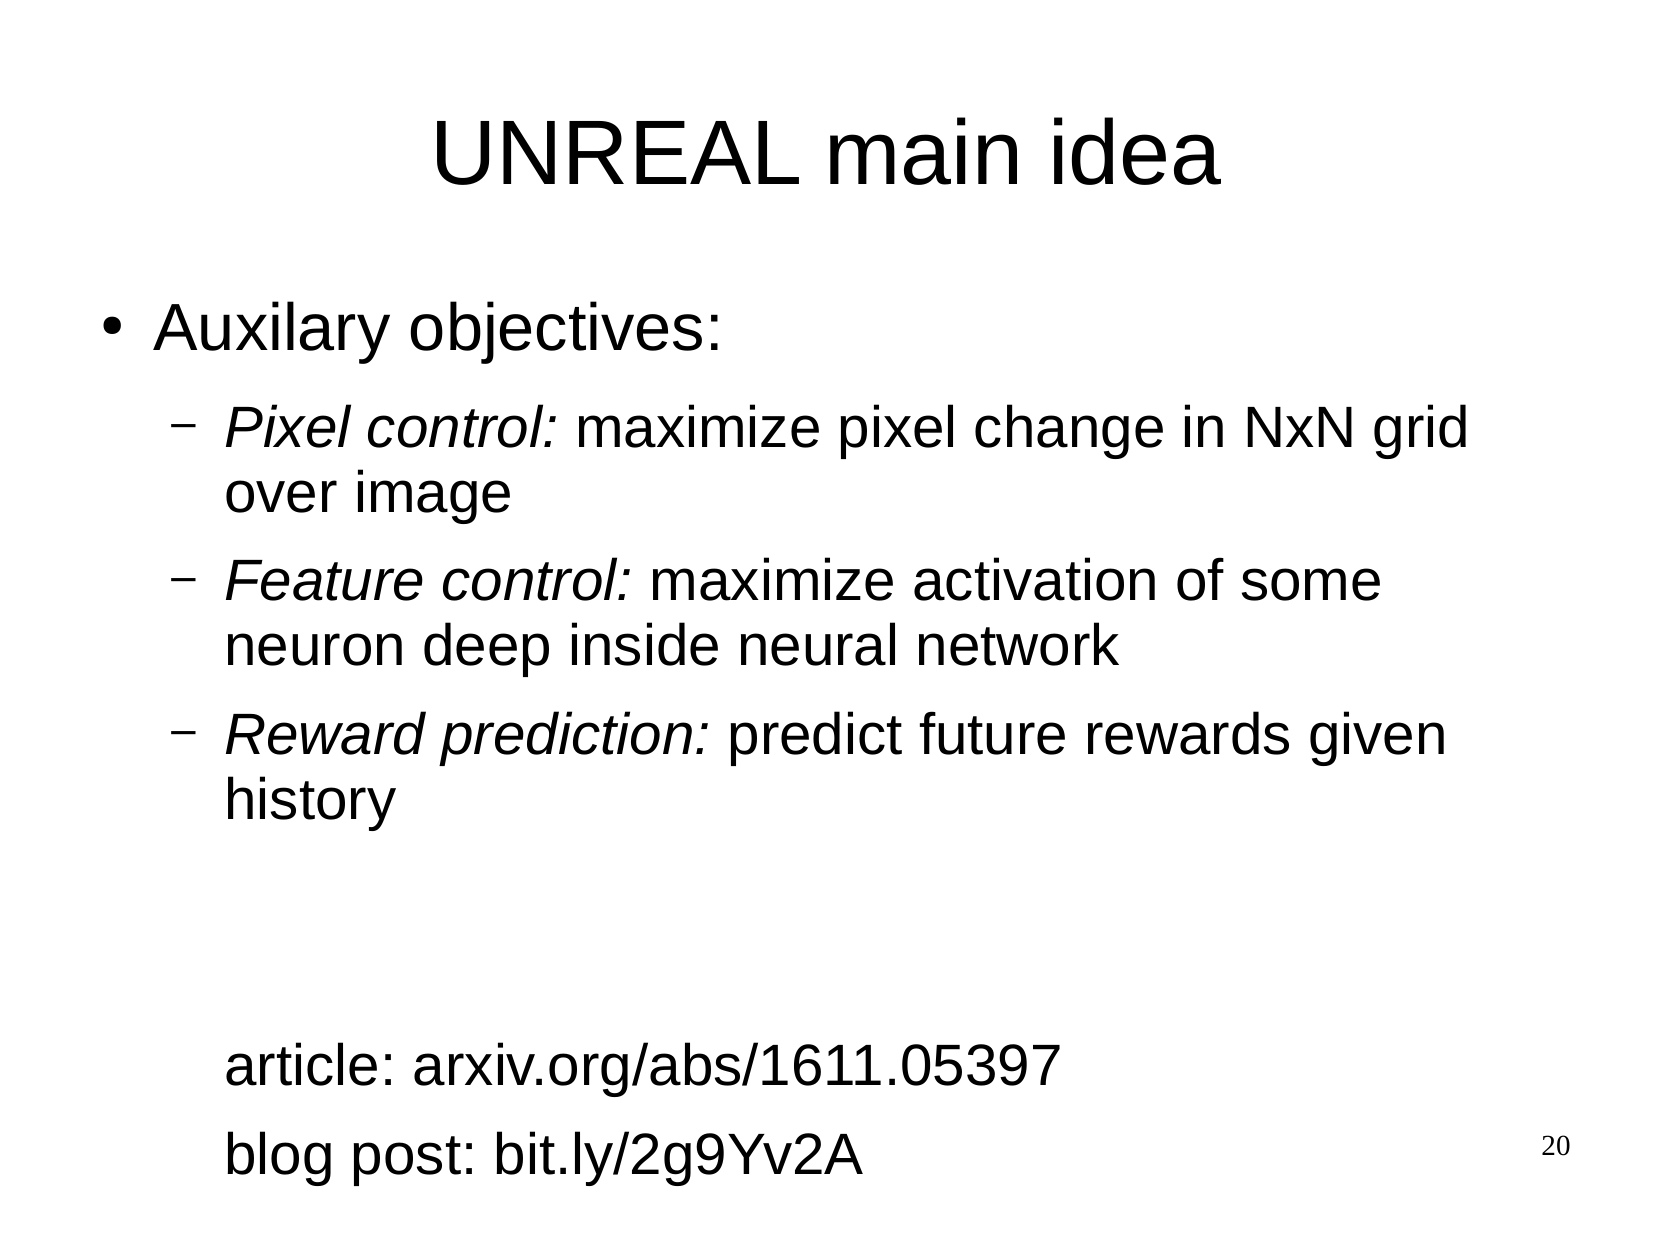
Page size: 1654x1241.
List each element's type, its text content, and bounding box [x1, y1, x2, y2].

title UNREAL main idea [82, 49, 1571, 257]
list Auxilary objectives: Pixel control: maximize pixel change in NxN grid over image Feature control: maximize activation of some neuron deep inside neural network Reward prediction: predict future rewards given history article: arxiv.org/abs/1611.05397 blog post: bit.ly/2g9Yv2A [82, 290, 1571, 1241]
